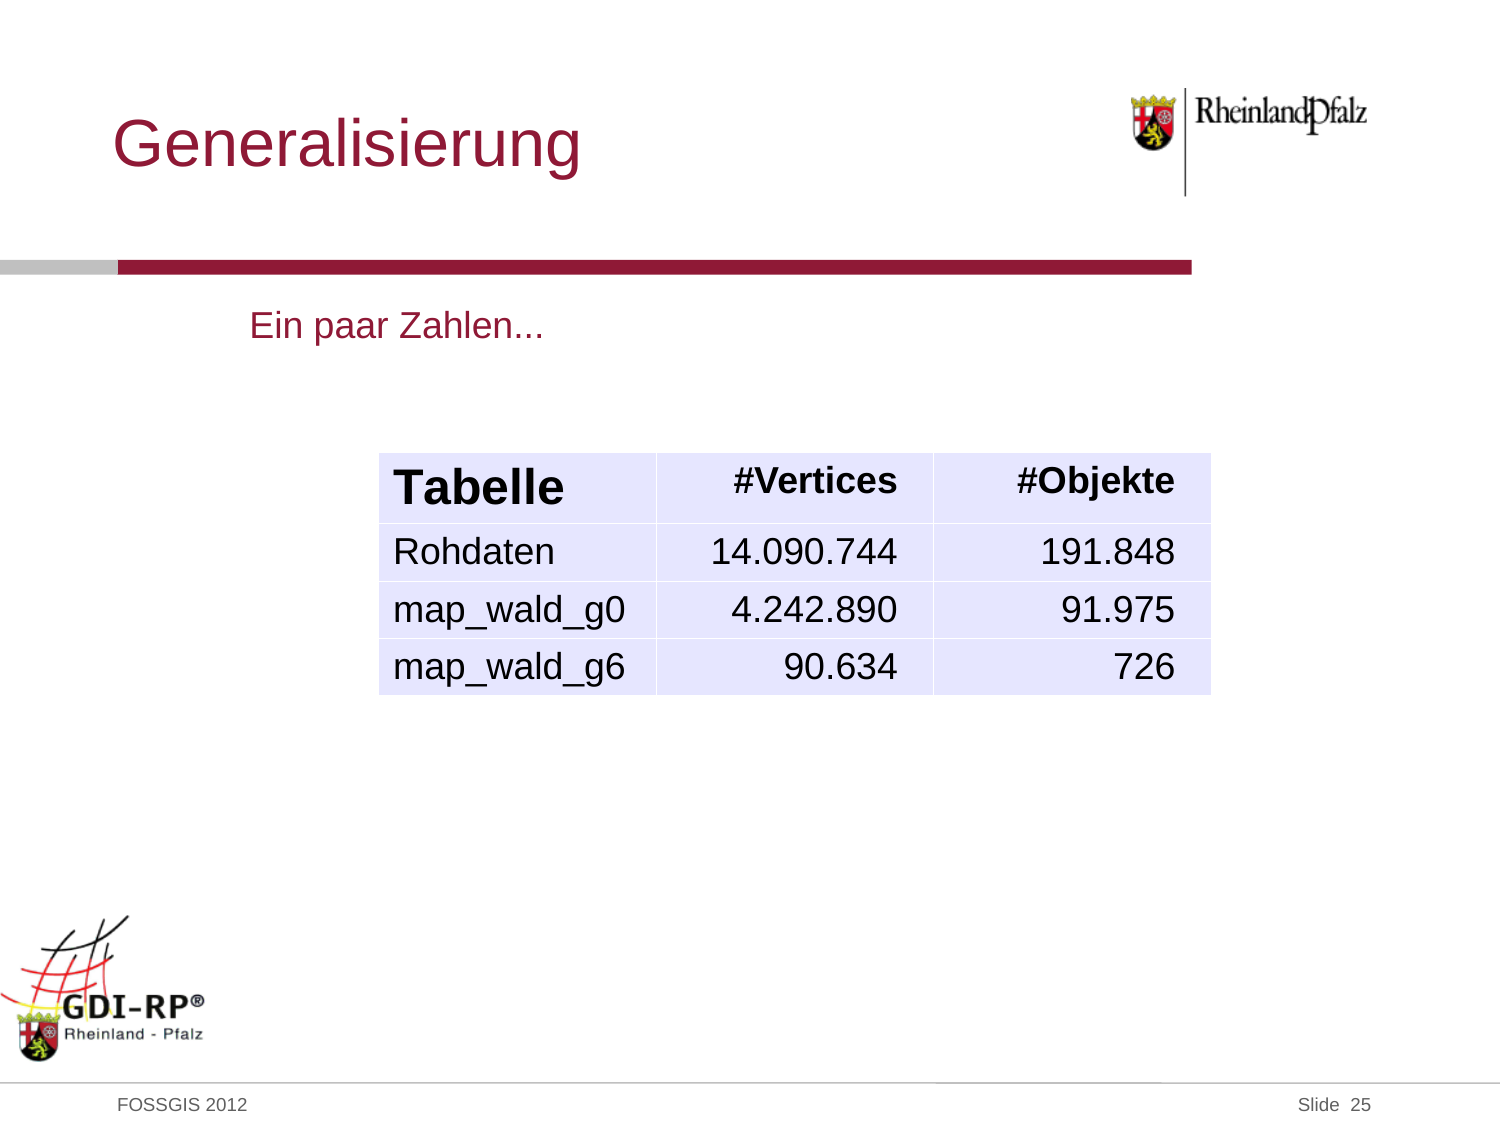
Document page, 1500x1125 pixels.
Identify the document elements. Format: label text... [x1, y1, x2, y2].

table_cell 90.634 [657, 639, 933, 695]
table_header Tabelle [379, 453, 656, 523]
picture [0, 915, 207, 1063]
table_cell 191.848 [934, 524, 1211, 581]
list Ein paar Zahlen... [236, 308, 1500, 1059]
table_cell 726 [934, 639, 1211, 695]
table_cell map_wald_g6 [379, 639, 656, 695]
table_cell 91.975 [934, 582, 1211, 638]
table_header #Vertices [657, 453, 933, 523]
table_cell Rohdaten [379, 524, 656, 581]
table_cell 4.242.890 [657, 582, 933, 638]
table_header #Objekte [934, 453, 1211, 523]
table_cell 14.090.744 [657, 524, 933, 581]
title Generalisierung [112, 63, 1071, 224]
table_cell map_wald_g0 [379, 582, 656, 638]
picture [1131, 88, 1447, 198]
